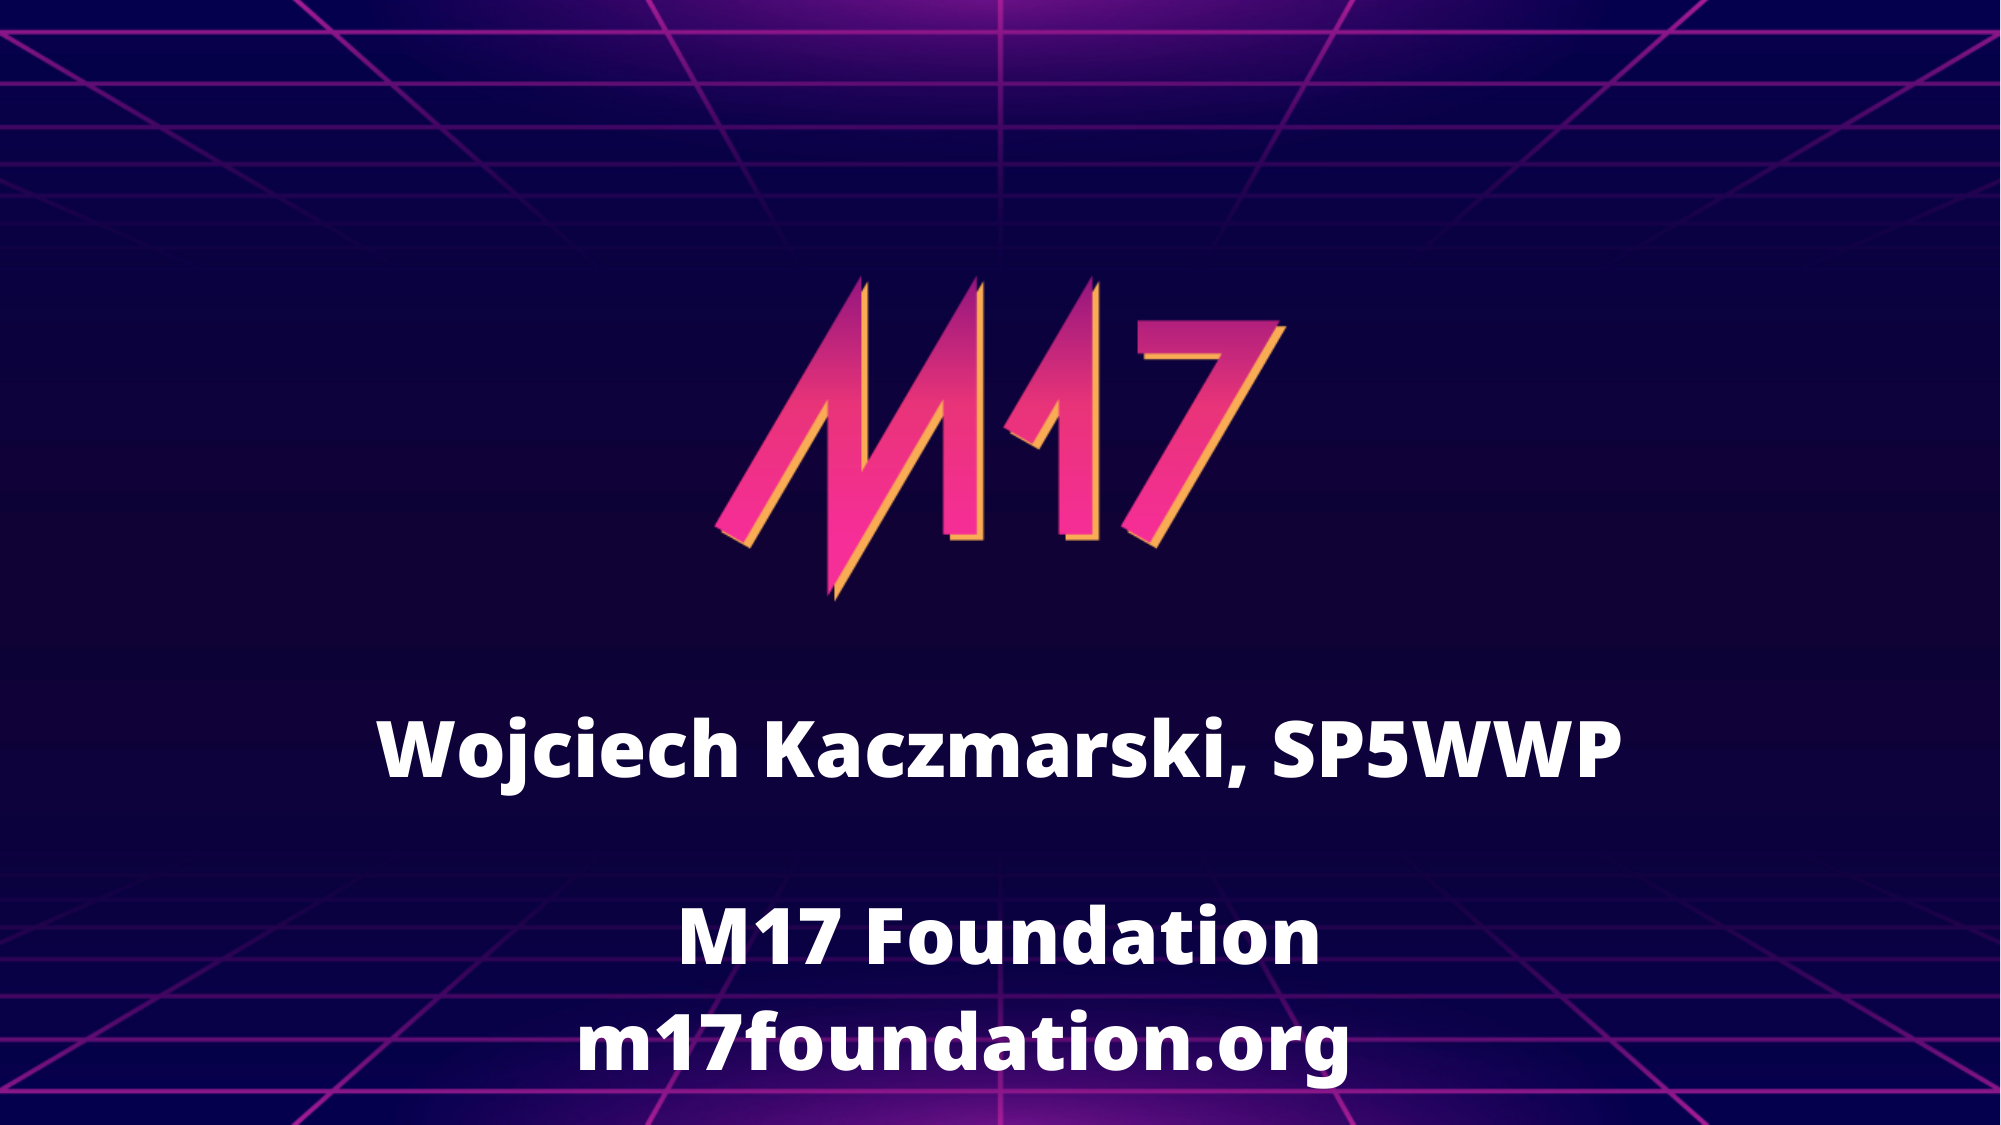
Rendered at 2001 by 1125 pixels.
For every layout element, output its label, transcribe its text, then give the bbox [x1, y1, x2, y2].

text_box M17 Foundation [642, 880, 1358, 986]
text_box m17foundation.org [574, 986, 1426, 1098]
picture [0, 0, 2001, 1125]
text_box Wojciech Kaczmarski, SP5WWP [309, 693, 1691, 804]
